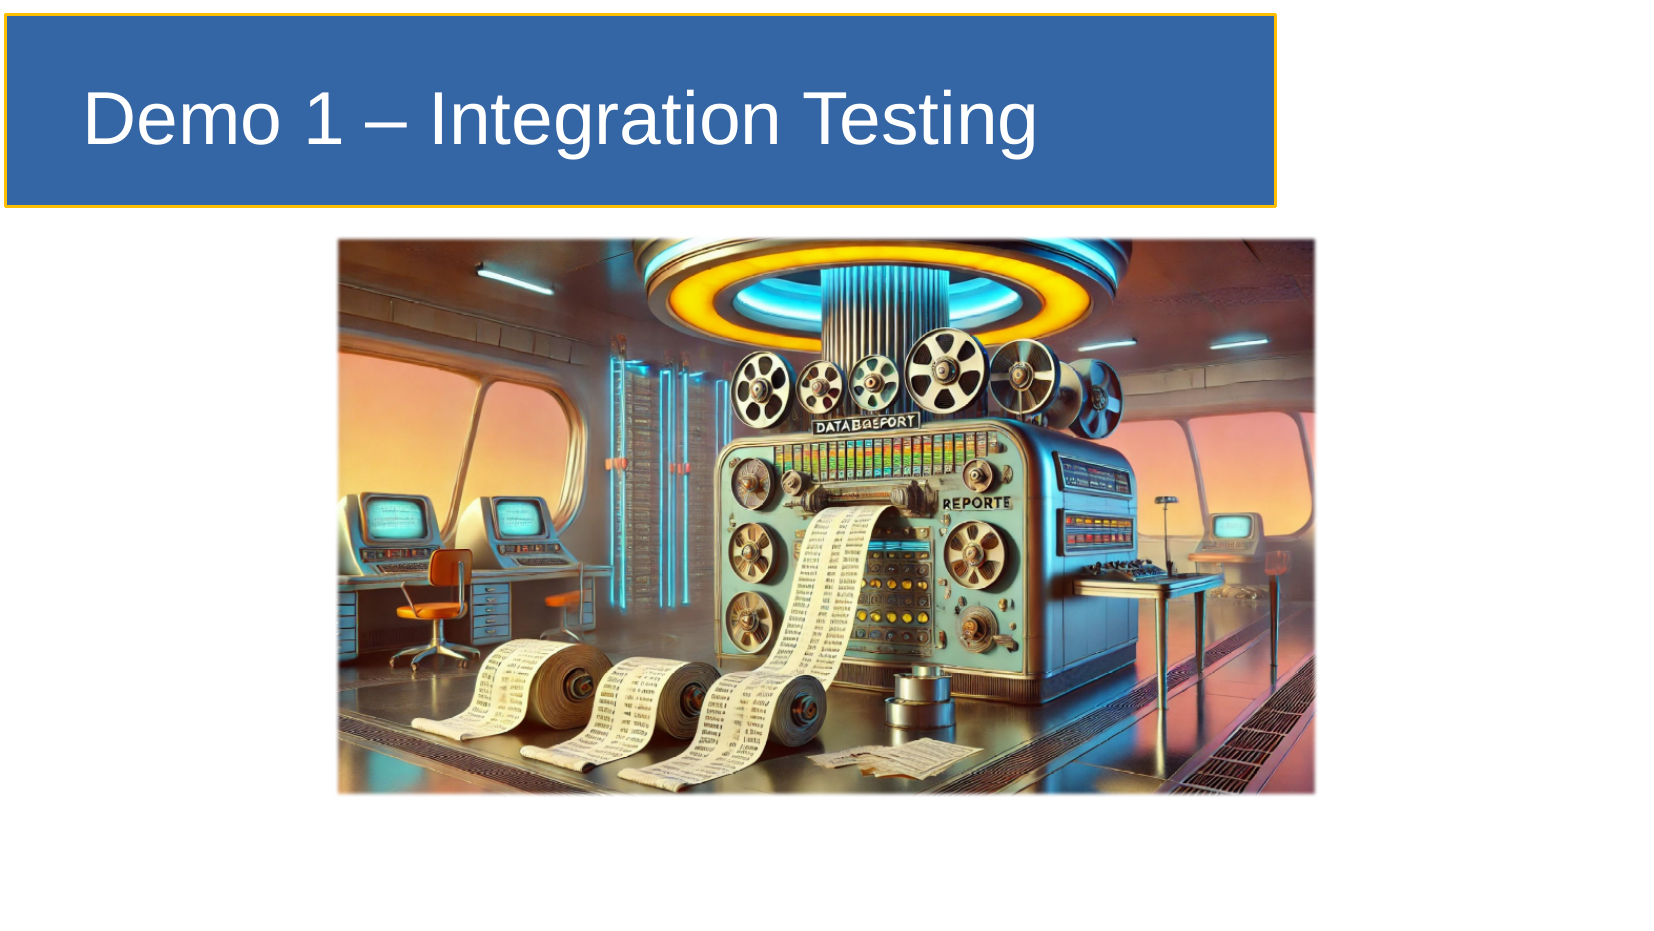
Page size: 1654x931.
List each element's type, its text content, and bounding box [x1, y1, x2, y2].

picture [335, 236, 1318, 798]
title Demo 1 – Integration Testing [82, 44, 1235, 192]
